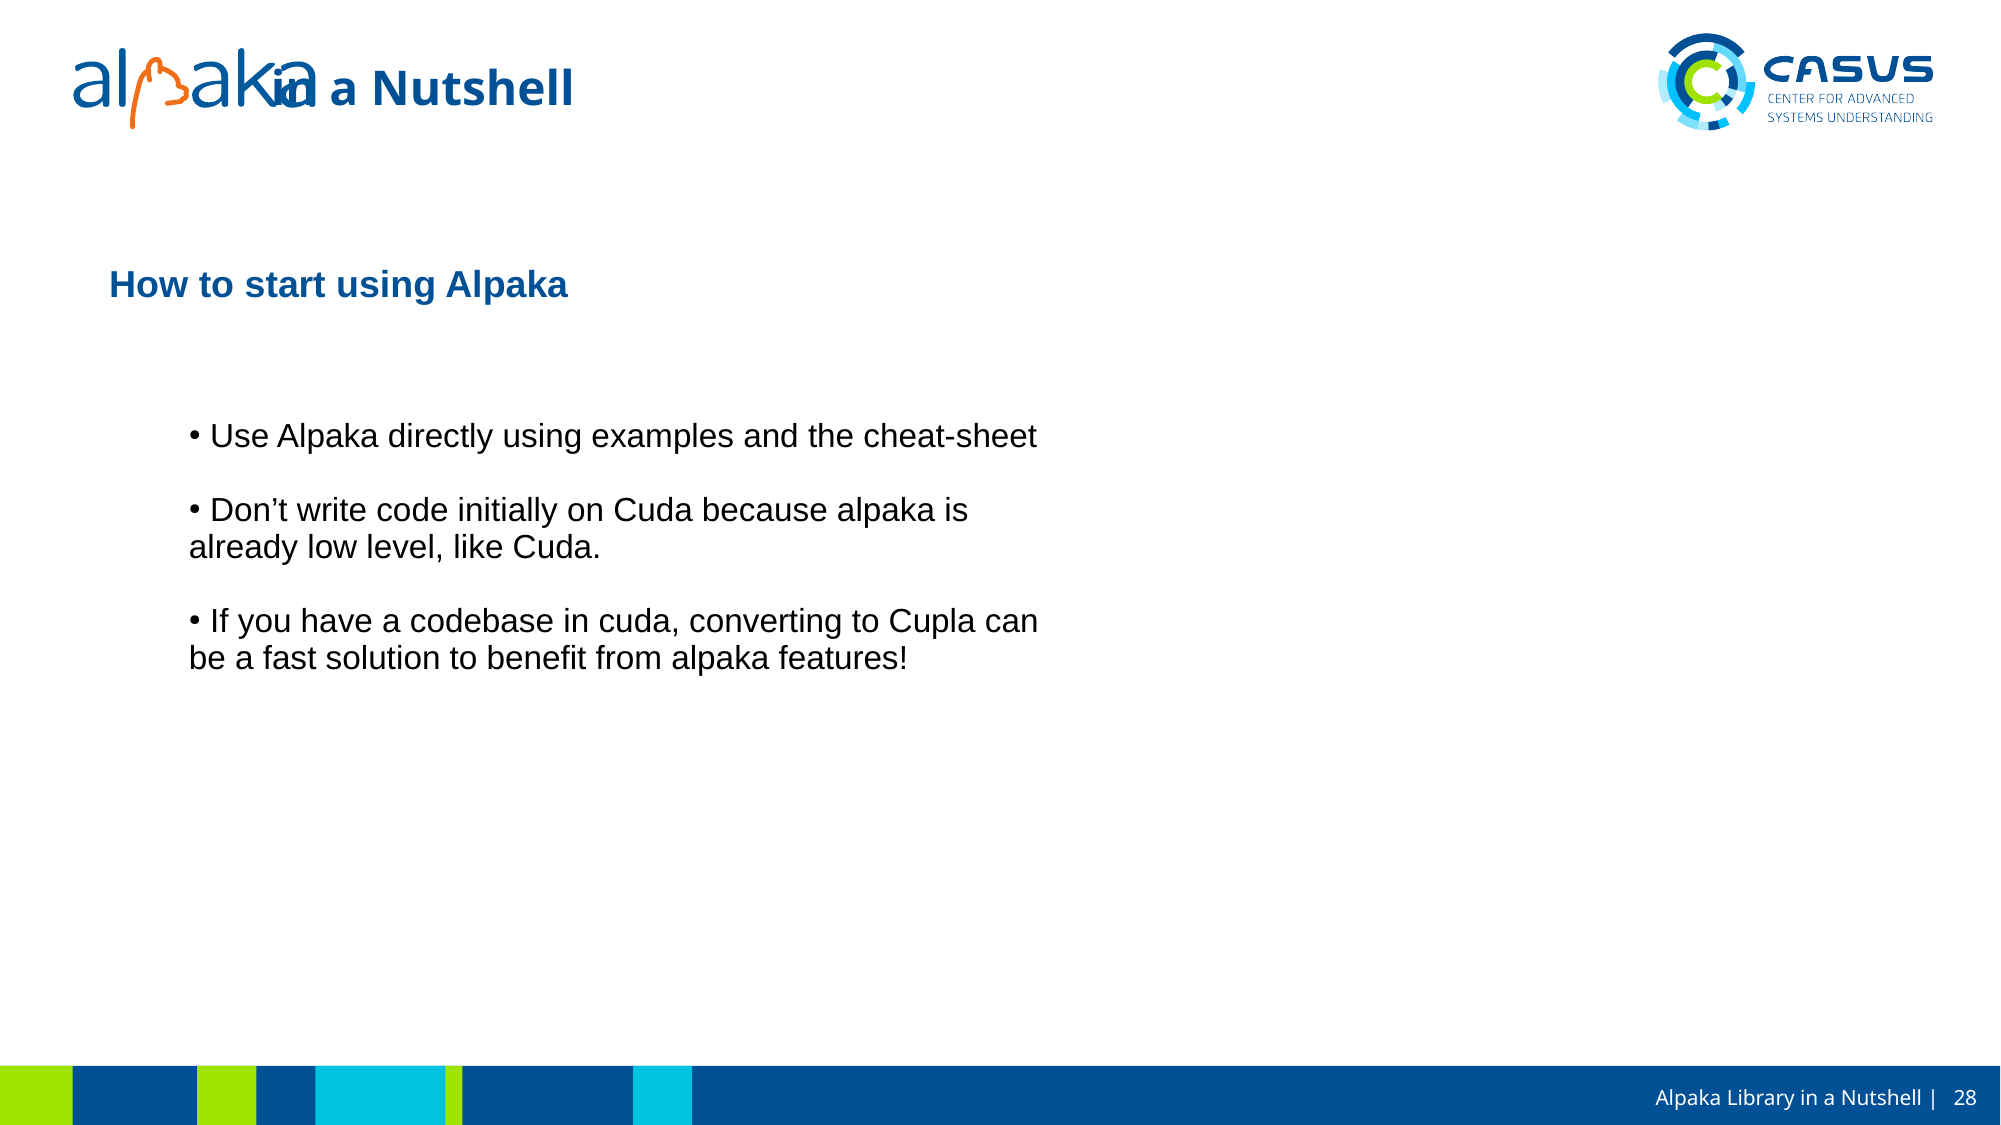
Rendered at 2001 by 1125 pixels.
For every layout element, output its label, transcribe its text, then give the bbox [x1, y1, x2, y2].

picture [1658, 33, 1933, 131]
picture [72, 47, 317, 130]
list Use Alpaka directly using examples and the cheat-sheet Don’t write code initially on Cuda because alpaka is already low level, like Cuda. If you have a codebase in cuda, converting to Cupla can be a fast solution to benefit from alpaka features! [188, 301, 1052, 963]
title in a Nutshell [317, 53, 709, 122]
text_box How to start using Alpaka [94, 256, 745, 355]
